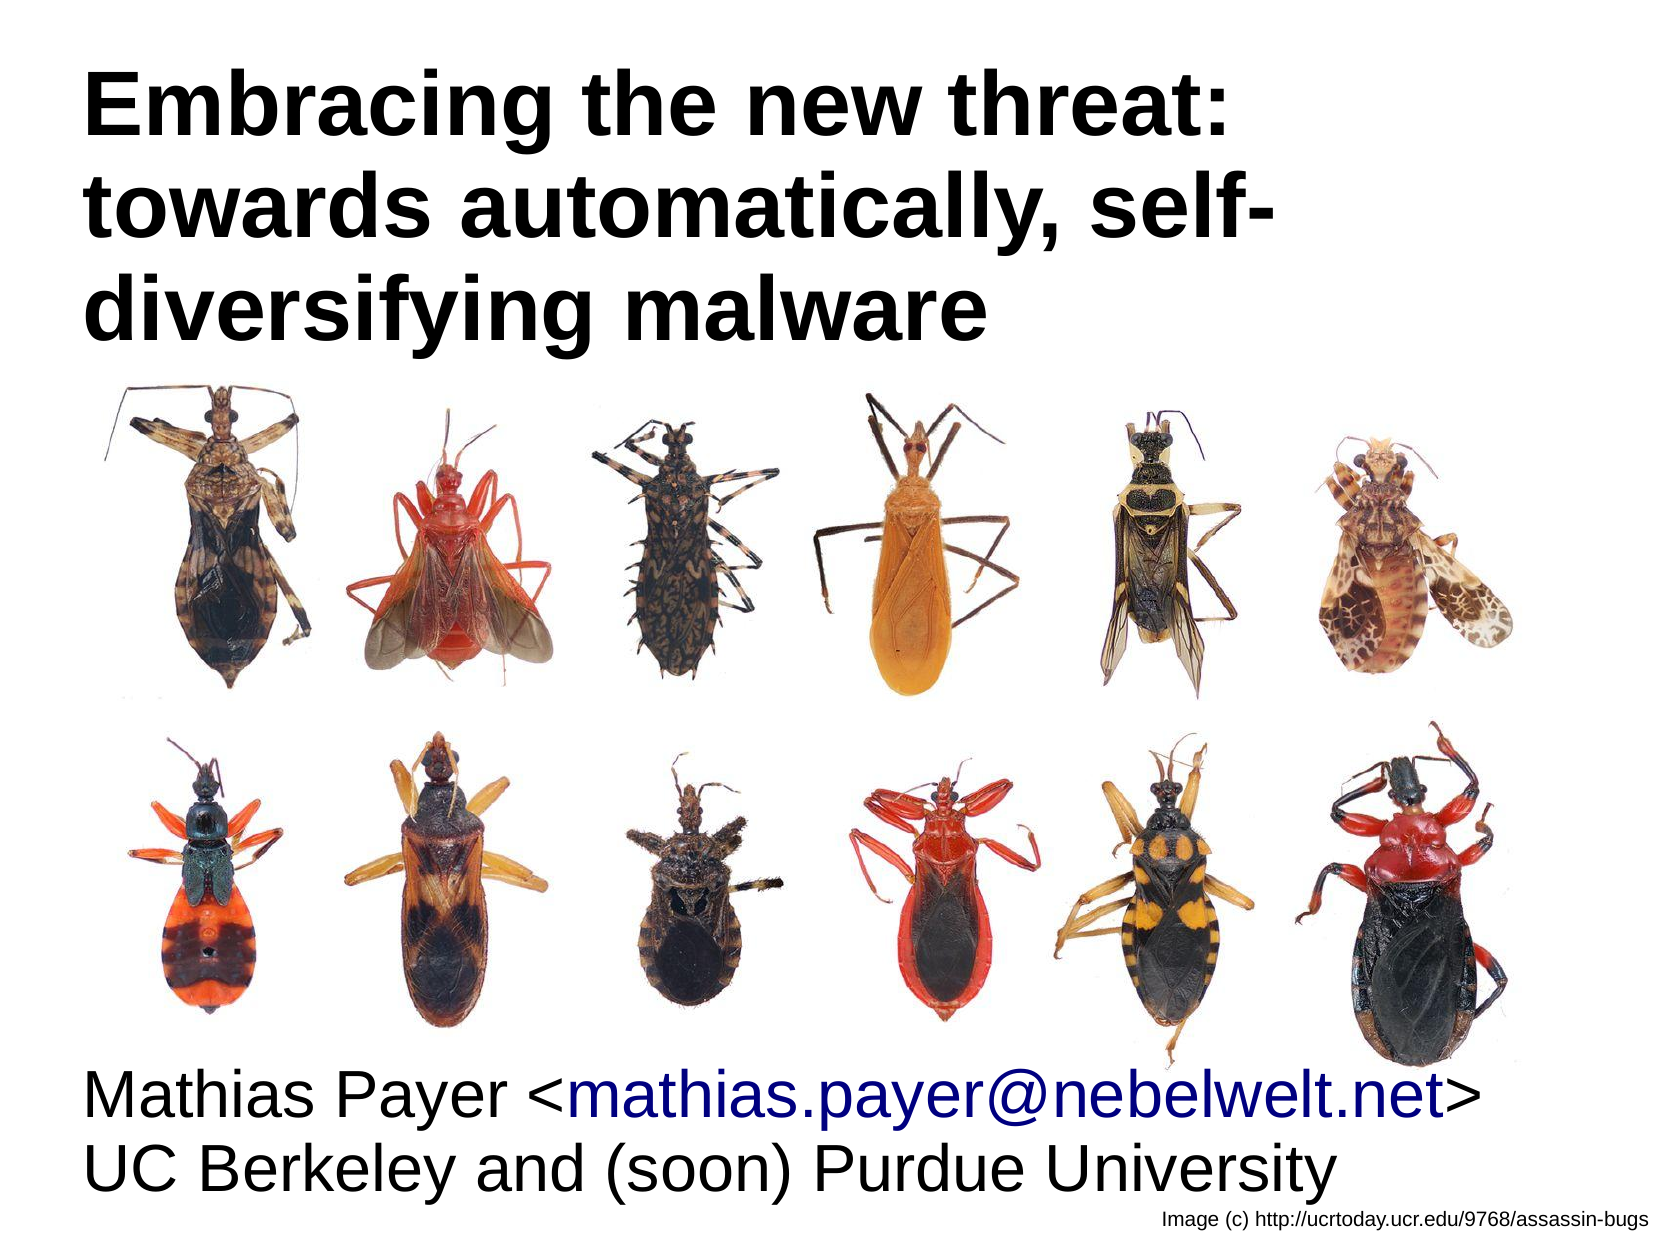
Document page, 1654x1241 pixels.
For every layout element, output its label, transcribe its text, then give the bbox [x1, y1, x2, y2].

text_box [70, 351, 1571, 1111]
title Embracing the new threat: towards automatically, self-diversifying malware [82, 51, 1571, 361]
text_box Image (c) http://ucrtoday.ucr.edu/9768/assassin-bugs [1146, 1200, 1654, 1239]
subtitle Mathias Payer <mathias.payer@nebelwelt.net> UC Berkeley and (soon) Purdue University [82, 1056, 1571, 1207]
